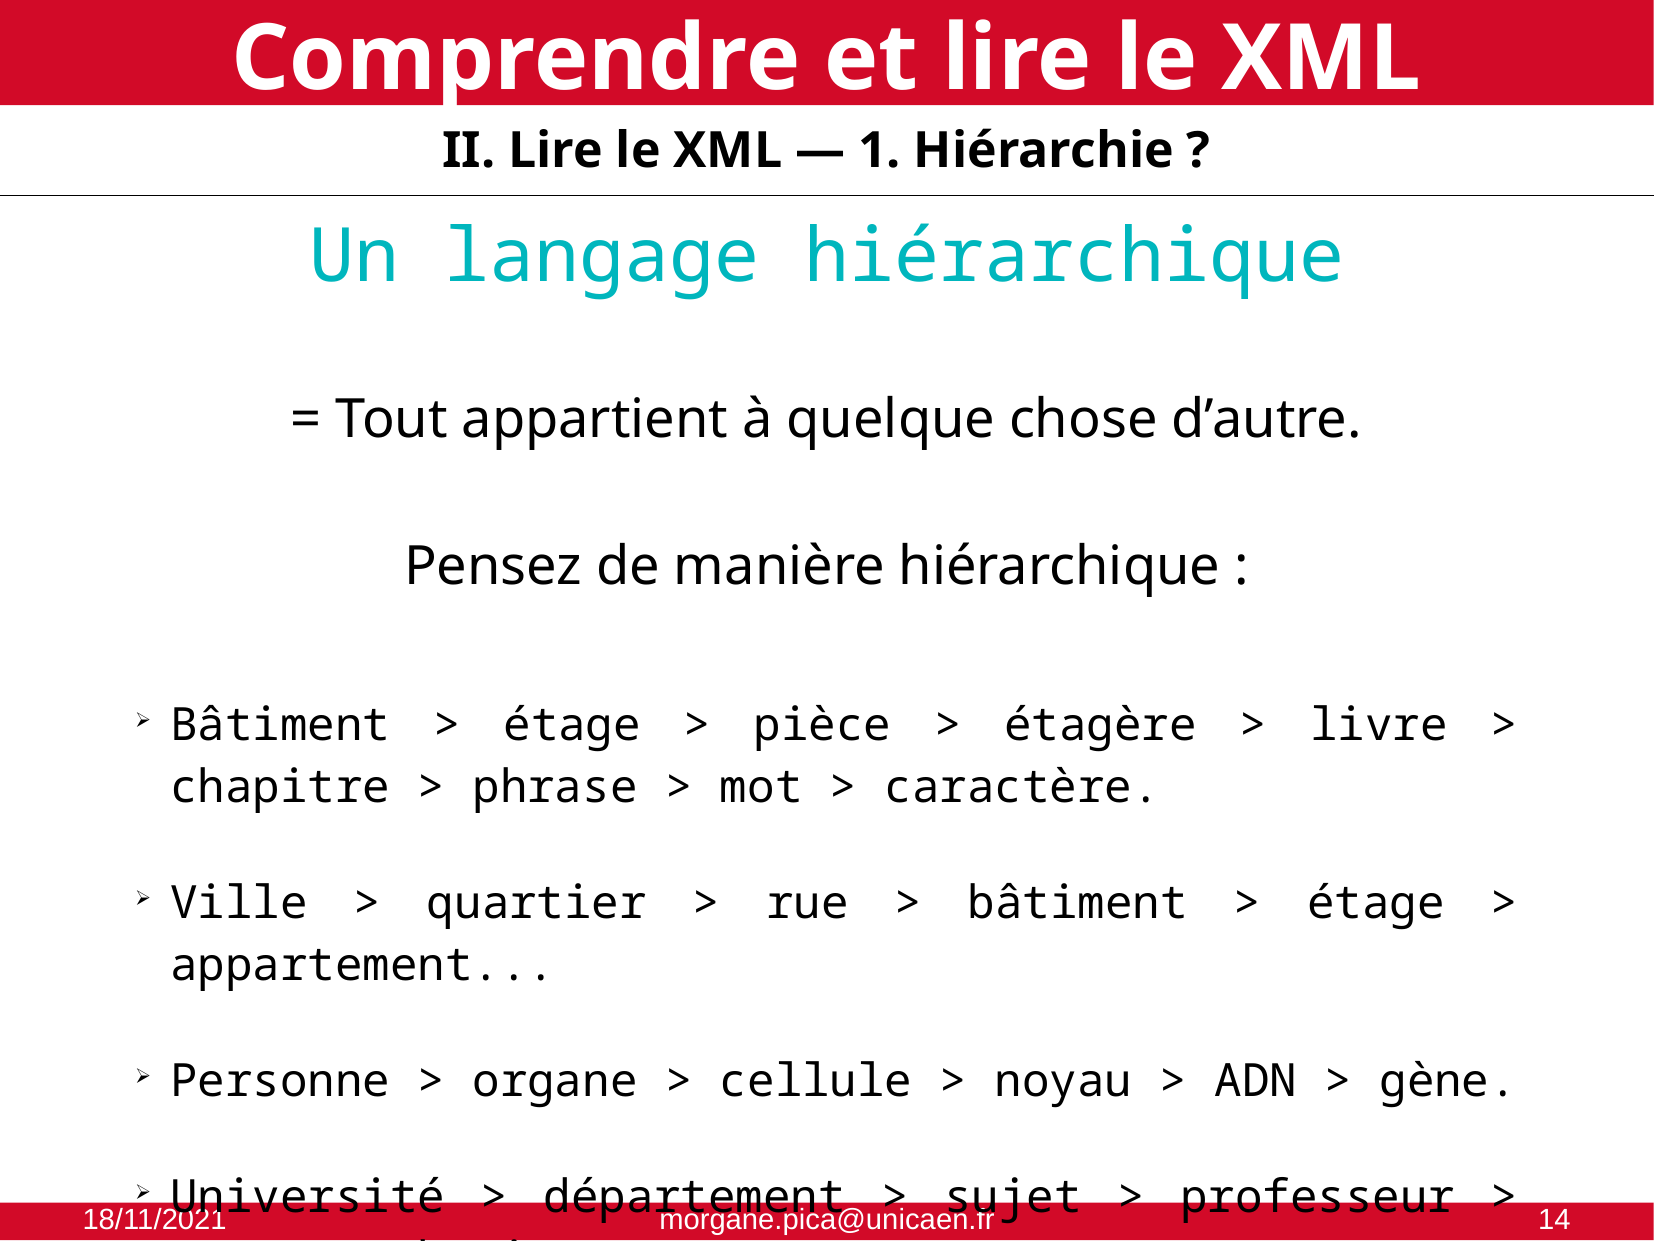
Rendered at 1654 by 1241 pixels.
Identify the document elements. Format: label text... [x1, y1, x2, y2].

text_box = Tout appartient à quelque chose d’autre. [120, 372, 1534, 448]
title II. Lire le XML — 1. Hiérarchie ? [0, 106, 1654, 191]
title Comprendre et lire le XML [0, 0, 1654, 106]
text_box Un langage hiérarchique [161, 196, 1493, 284]
text_box Pensez de manière hiérarchique : Bâtiment > étage > pièce > étagère > livre > chapitre > phrase > mot > caractère. Ville > quartier > rue > bâtiment > étage > appartement... Personne > organe > cellule > noyau > ADN > gène. Université > département > sujet > professeur > cours > chapitre... [120, 518, 1534, 1136]
